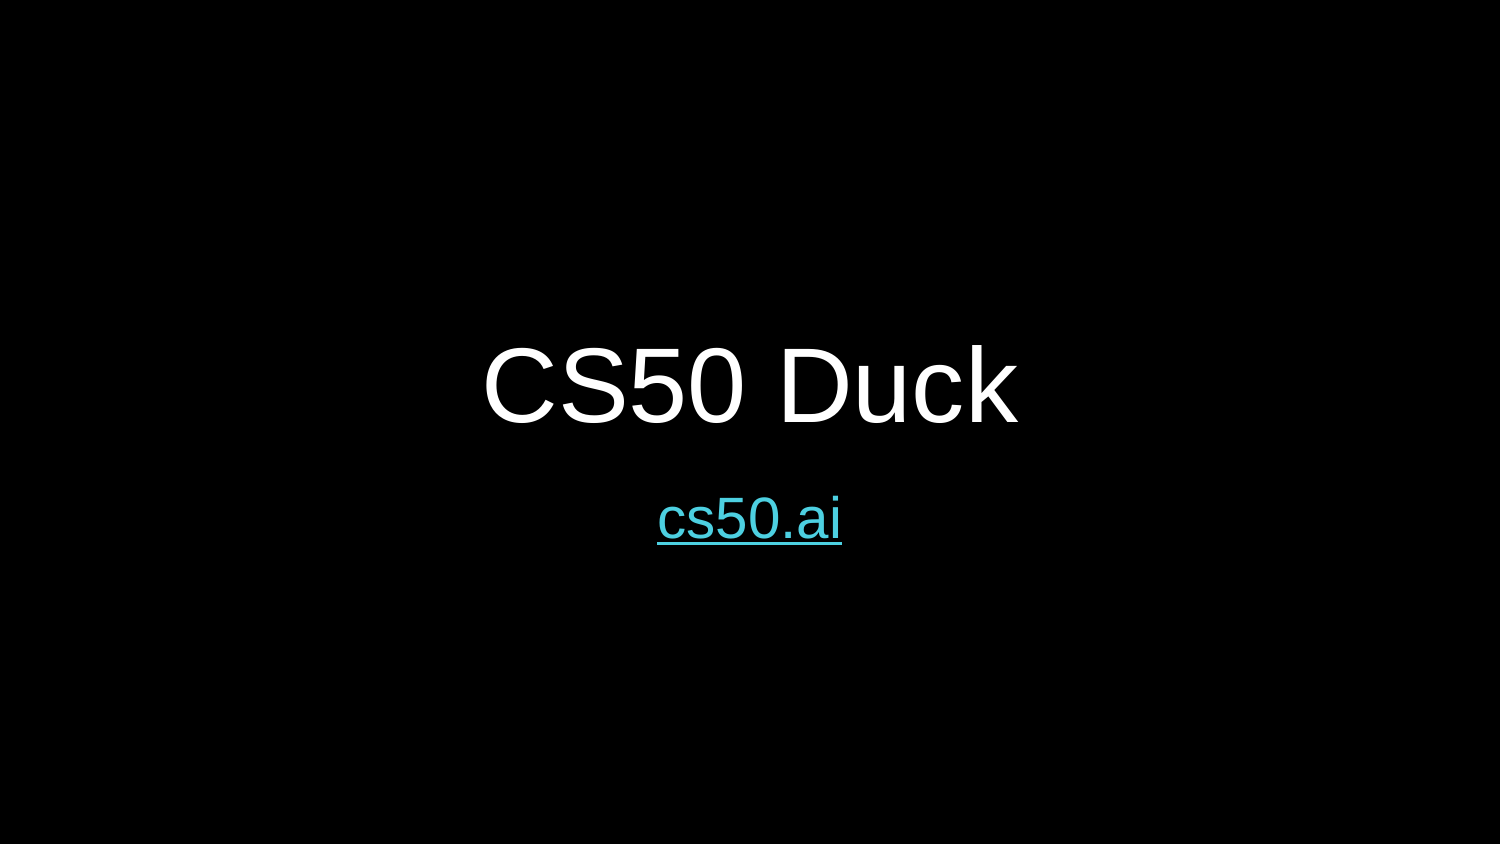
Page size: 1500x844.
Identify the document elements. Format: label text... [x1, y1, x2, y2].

title CS50 Duck [51, 122, 1449, 459]
subtitle cs50.ai [51, 464, 1449, 595]
